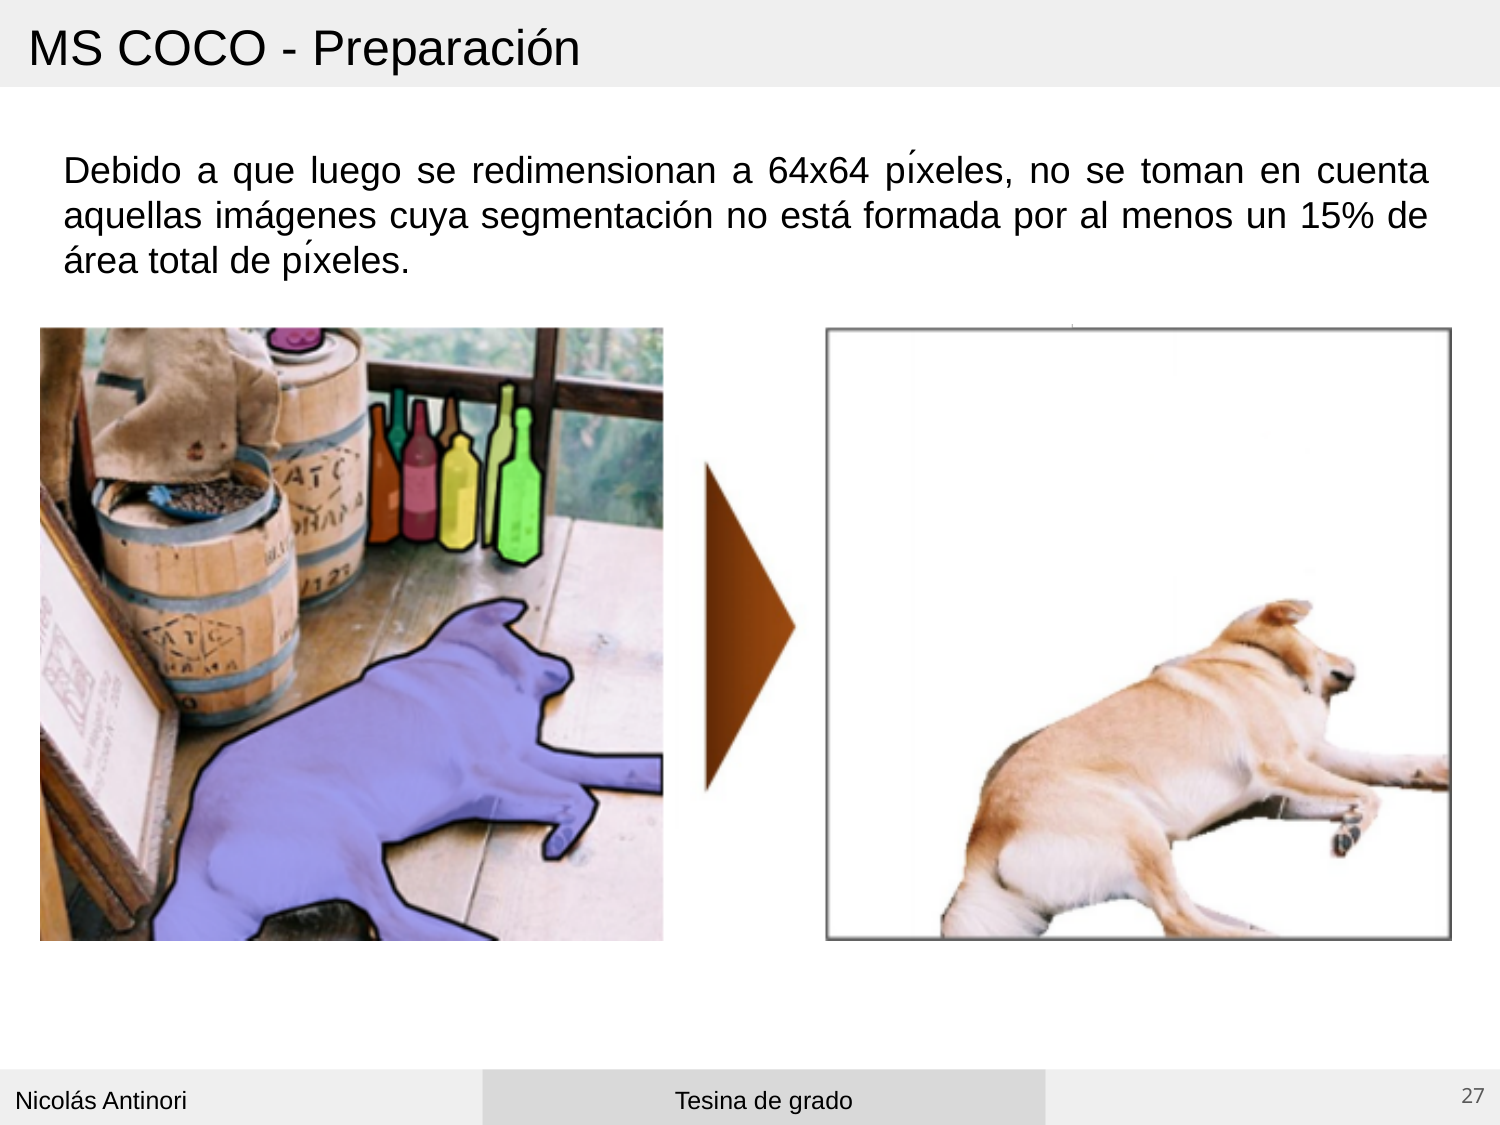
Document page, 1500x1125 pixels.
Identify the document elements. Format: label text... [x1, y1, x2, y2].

text_box Nicolás Antinori [0, 1069, 482, 1125]
picture [40, 324, 1452, 941]
text_box Tesina de grado [482, 1069, 1046, 1125]
text_box Debido a que luego se redimensionan a 64x64 pı́xeles, no se toman en cuenta aquellas imágenes cuya segmentación no está formada por al menos un 15% de área total de pı́xeles. [48, 131, 1444, 325]
text_box MS COCO - Preparación [0, 0, 1500, 87]
slide_number <number> [1046, 1069, 1500, 1125]
